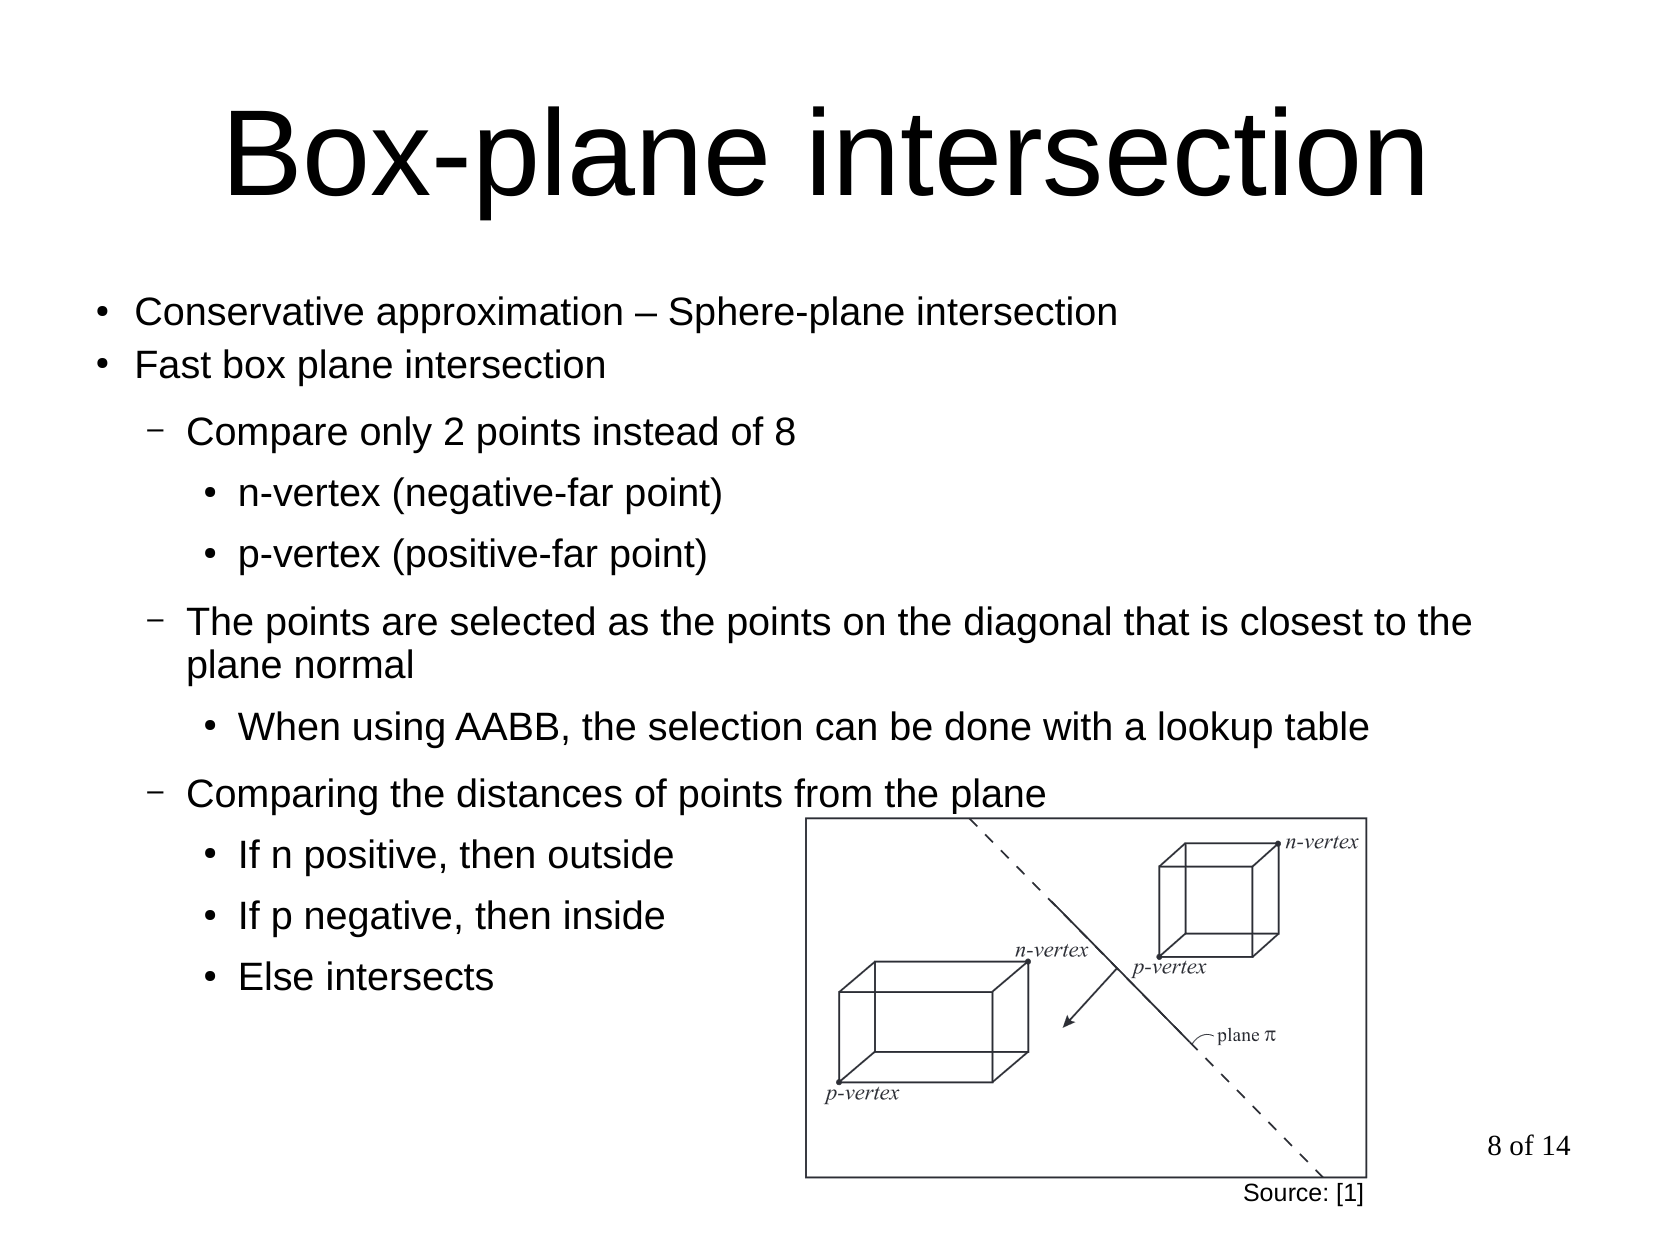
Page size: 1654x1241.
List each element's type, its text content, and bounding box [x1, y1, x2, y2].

title Box-plane intersection [82, 49, 1571, 257]
list Conservative approximation – Sphere-plane intersection Fast box plane intersection Compare only 2 points instead of 8 n-vertex (negative-far point) p-vertex (positive-far point) The points are selected as the points on the diagonal that is closest to the plane normal When using AABB, the selection can be done with a lookup table Comparing the distances of points from the plane If n positive, then outside If p negative, then inside Else intersects [82, 290, 1571, 1010]
text_box Source: [1] [1228, 1171, 1441, 1229]
picture [803, 814, 1371, 1182]
